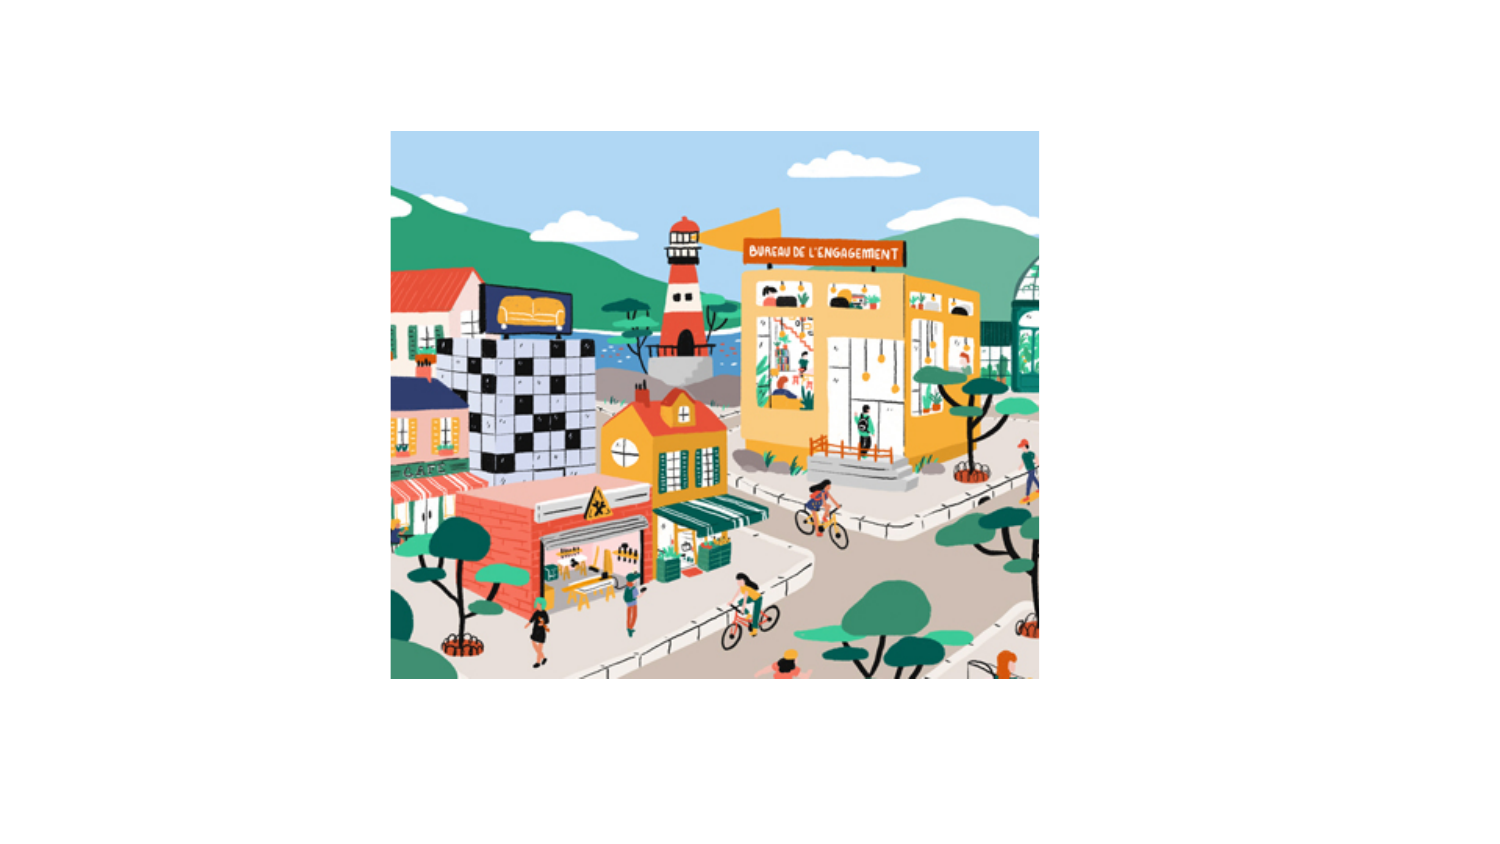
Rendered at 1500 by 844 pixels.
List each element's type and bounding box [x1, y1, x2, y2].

picture [390, 131, 1040, 679]
